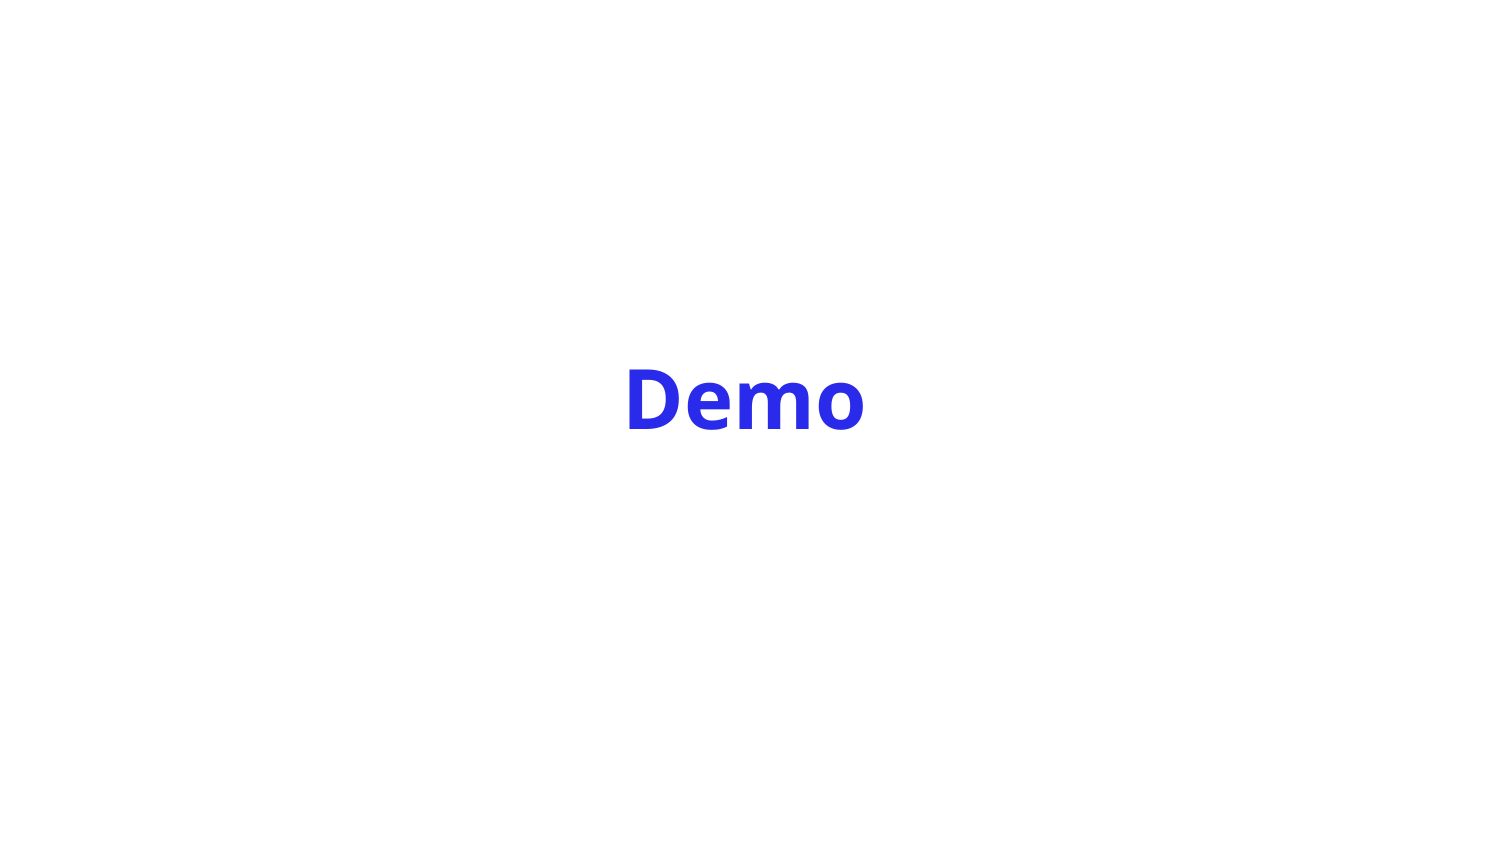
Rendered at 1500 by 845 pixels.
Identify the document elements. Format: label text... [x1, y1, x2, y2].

list Demo [532, 320, 1051, 611]
